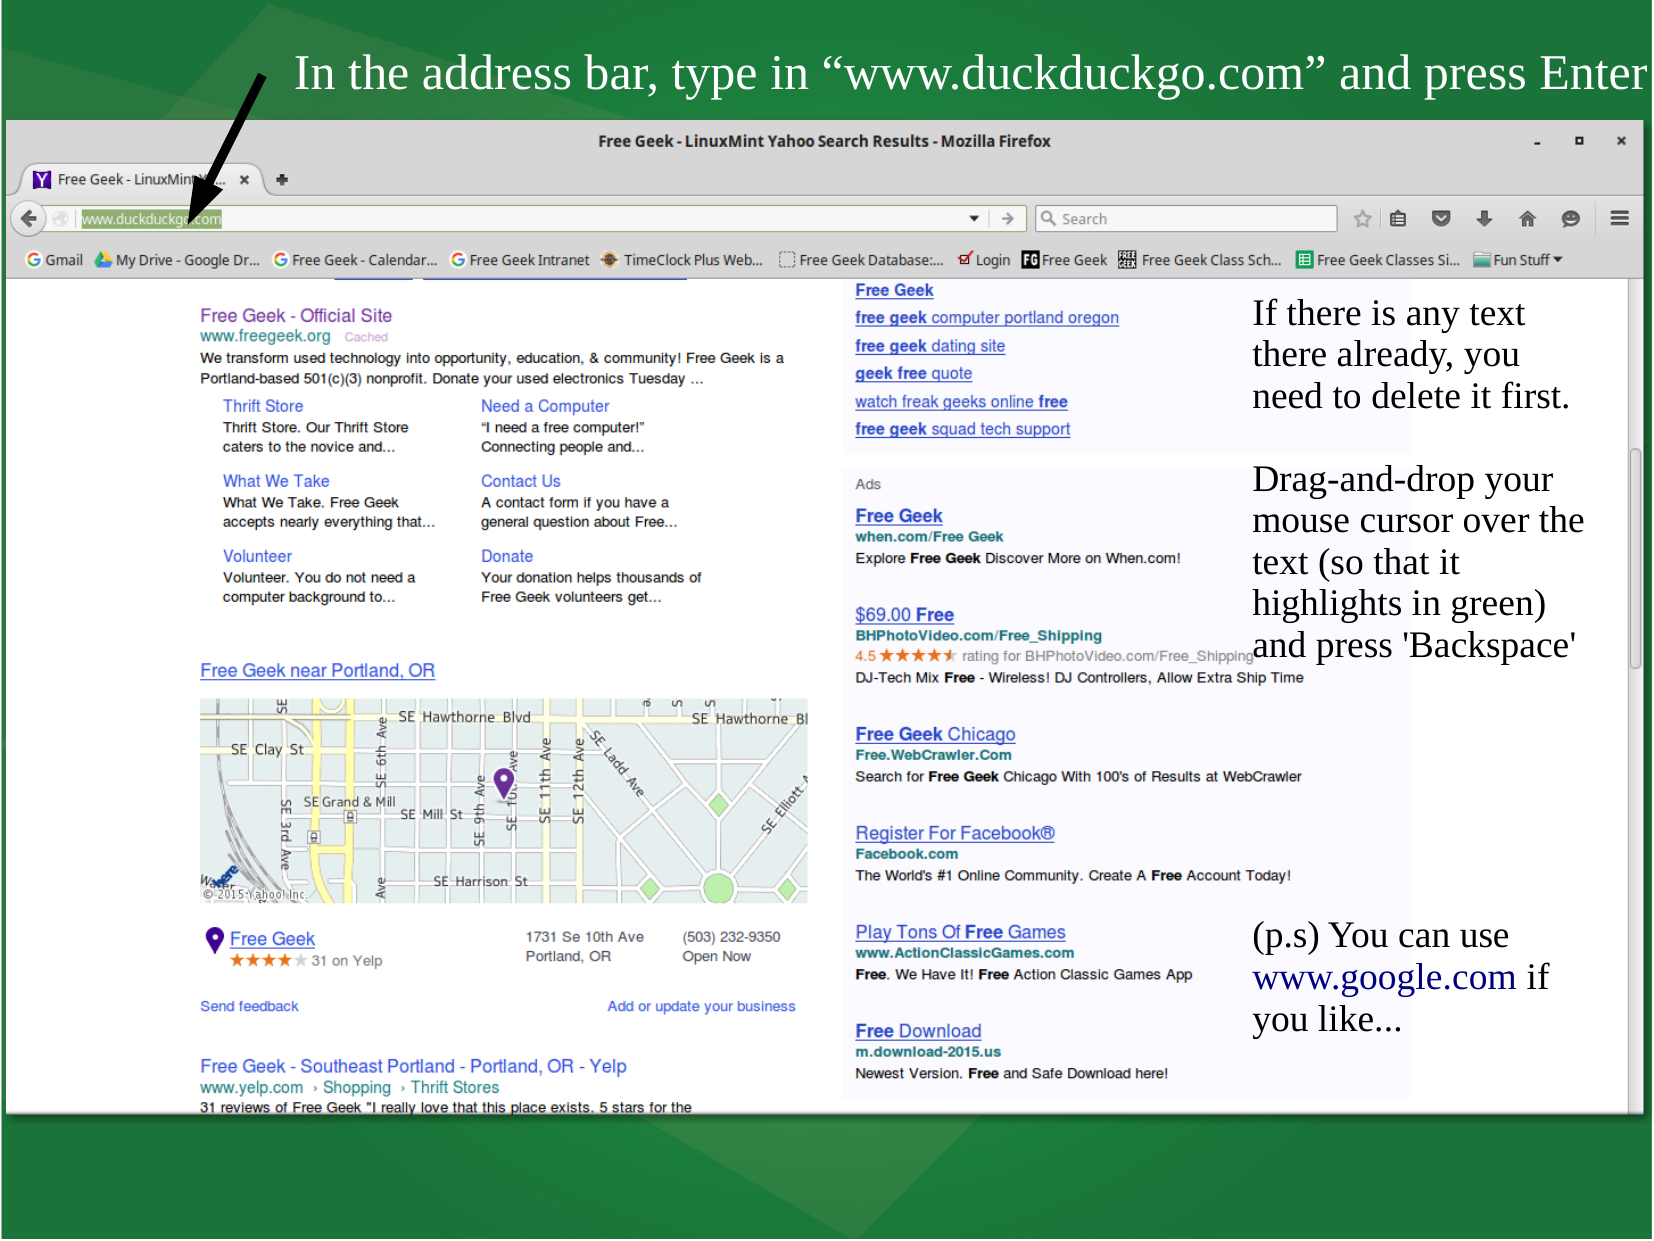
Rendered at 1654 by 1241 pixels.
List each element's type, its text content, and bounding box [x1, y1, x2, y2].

text_box If there is any text there already, you need to delete it first. Drag-and-drop your mouse cursor over the text (so that it highlights in green) and press 'Backspace' (p.s) You can use www.google.com if you like... [1237, 284, 1613, 1051]
picture [0, 0, 1654, 1241]
text_box In the address bar, type in “www.duckduckgo.com” and press Enter [279, 37, 1654, 109]
